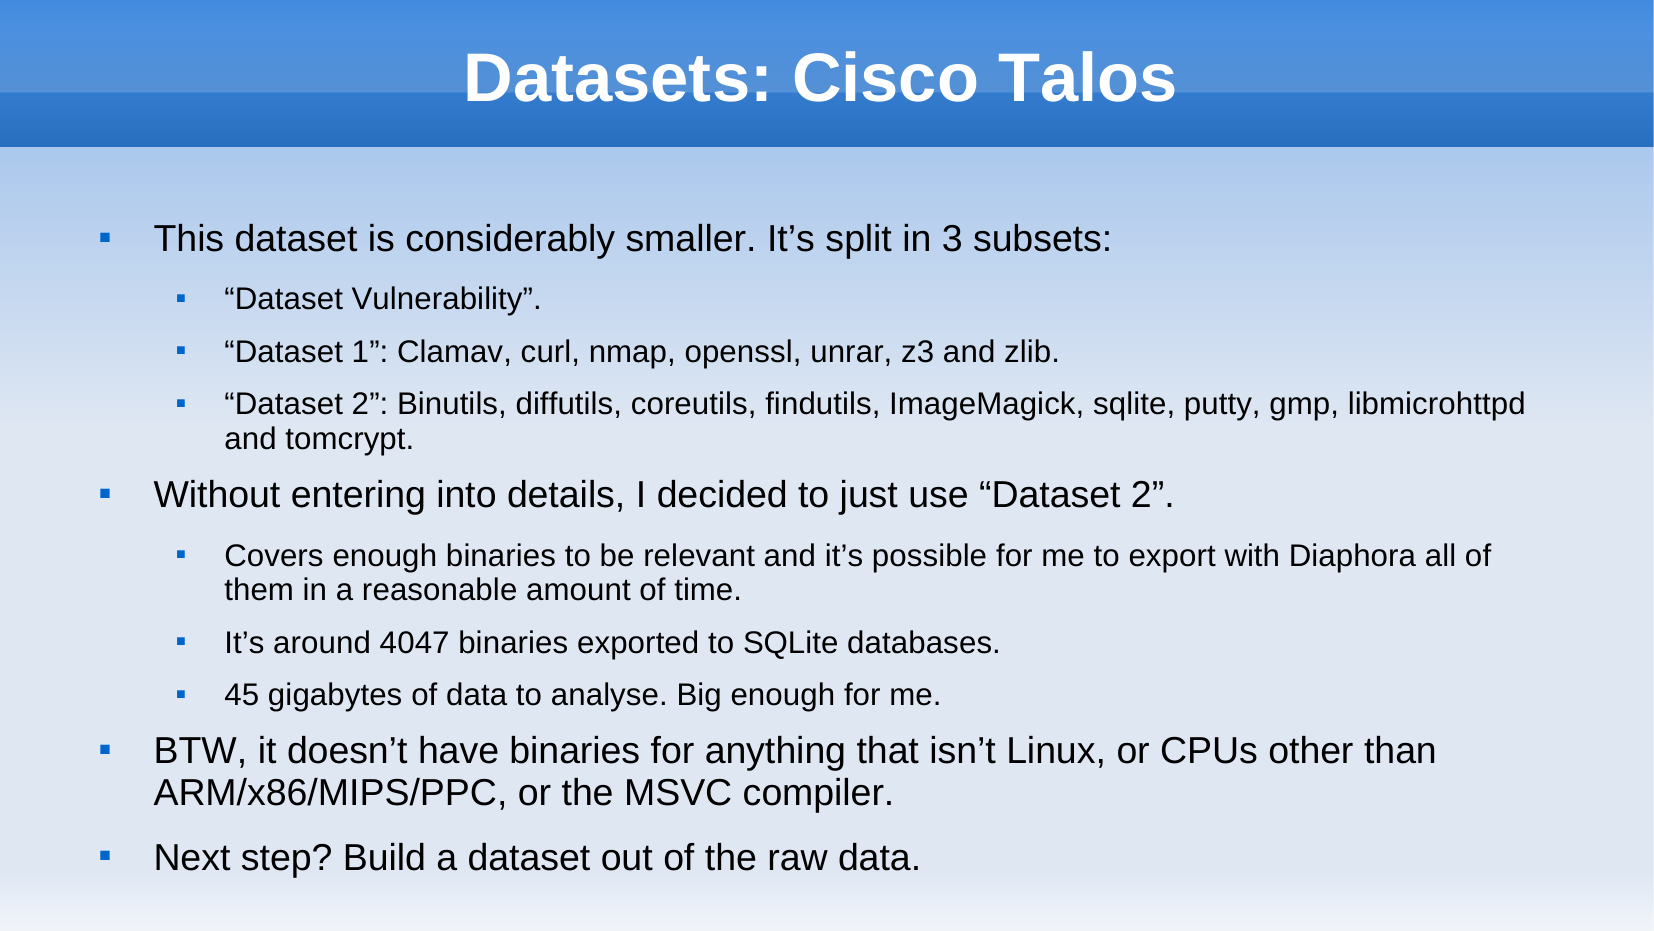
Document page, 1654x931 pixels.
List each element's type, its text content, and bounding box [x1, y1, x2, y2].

list This dataset is considerably smaller. It’s split in 3 subsets: “Dataset Vulnerability”. “Dataset 1”: Clamav, curl, nmap, openssl, unrar, z3 and zlib. “Dataset 2”: Binutils, diffutils, coreutils, findutils, ImageMagick, sqlite, putty, gmp, libmicrohttpd and tomcrypt. Without entering into details, I decided to just use “Dataset 2”. Covers enough binaries to be relevant and it’s possible for me to export with Diaphora all of them in a reasonable amount of time. It’s around 4047 binaries exported to SQLite databases. 45 gigabytes of data to analyse. Big enough for me. BTW, it doesn’t have binaries for anything that isn’t Linux, or CPUs other than ARM/x86/MIPS/PPC, or the MSVC compiler. Next step? Build a dataset out of the raw data. [82, 217, 1571, 897]
title Datasets: Cisco Talos [76, 0, 1565, 156]
picture [0, 0, 1654, 931]
